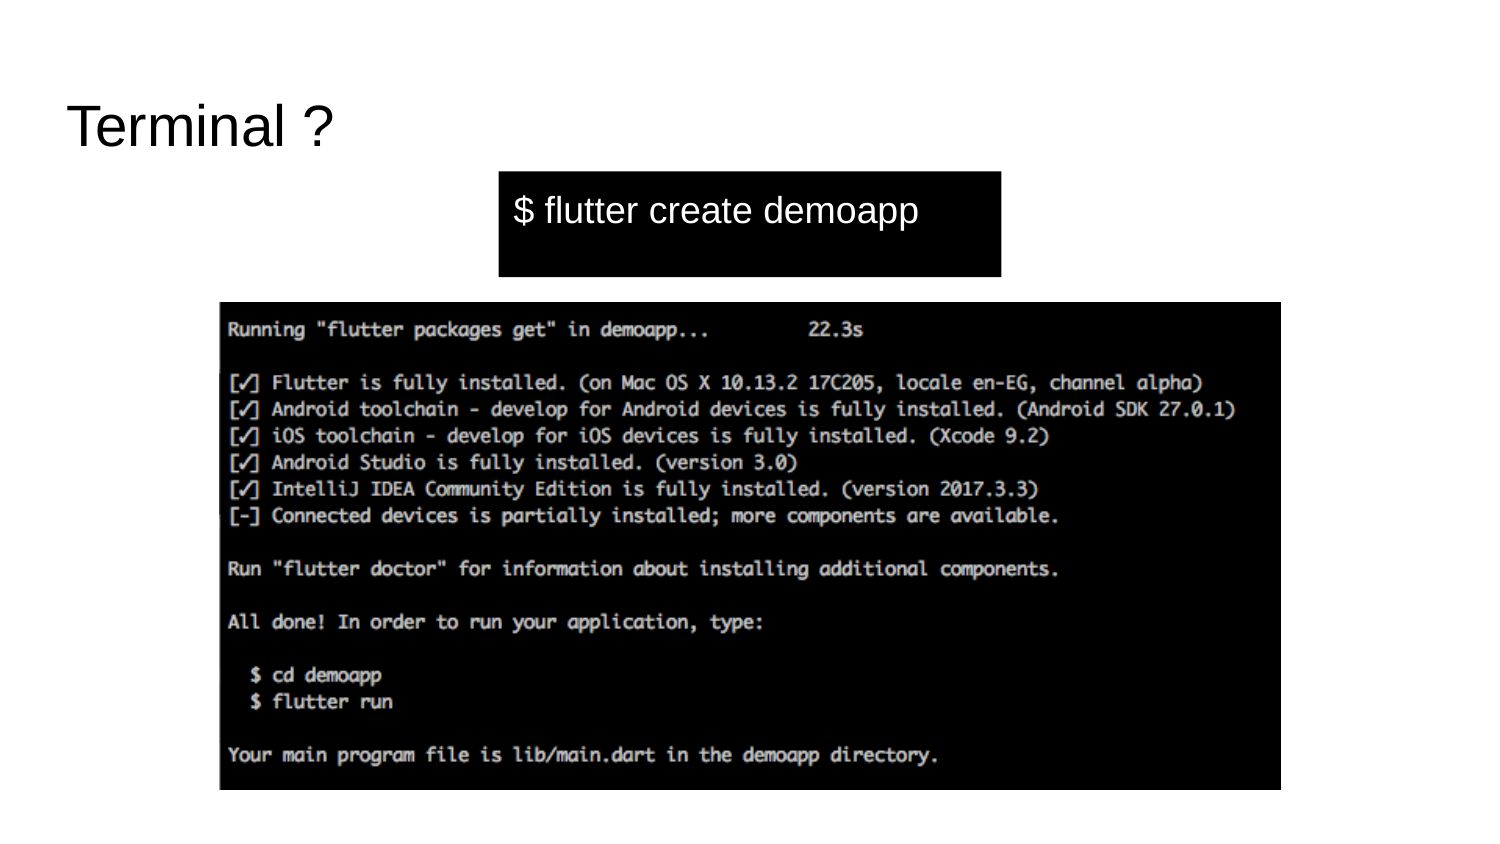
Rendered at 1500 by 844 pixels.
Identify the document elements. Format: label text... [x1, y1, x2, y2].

title Terminal ? [51, 72, 1449, 167]
picture [219, 302, 1281, 790]
text_box $ flutter create demoapp [498, 171, 1002, 278]
